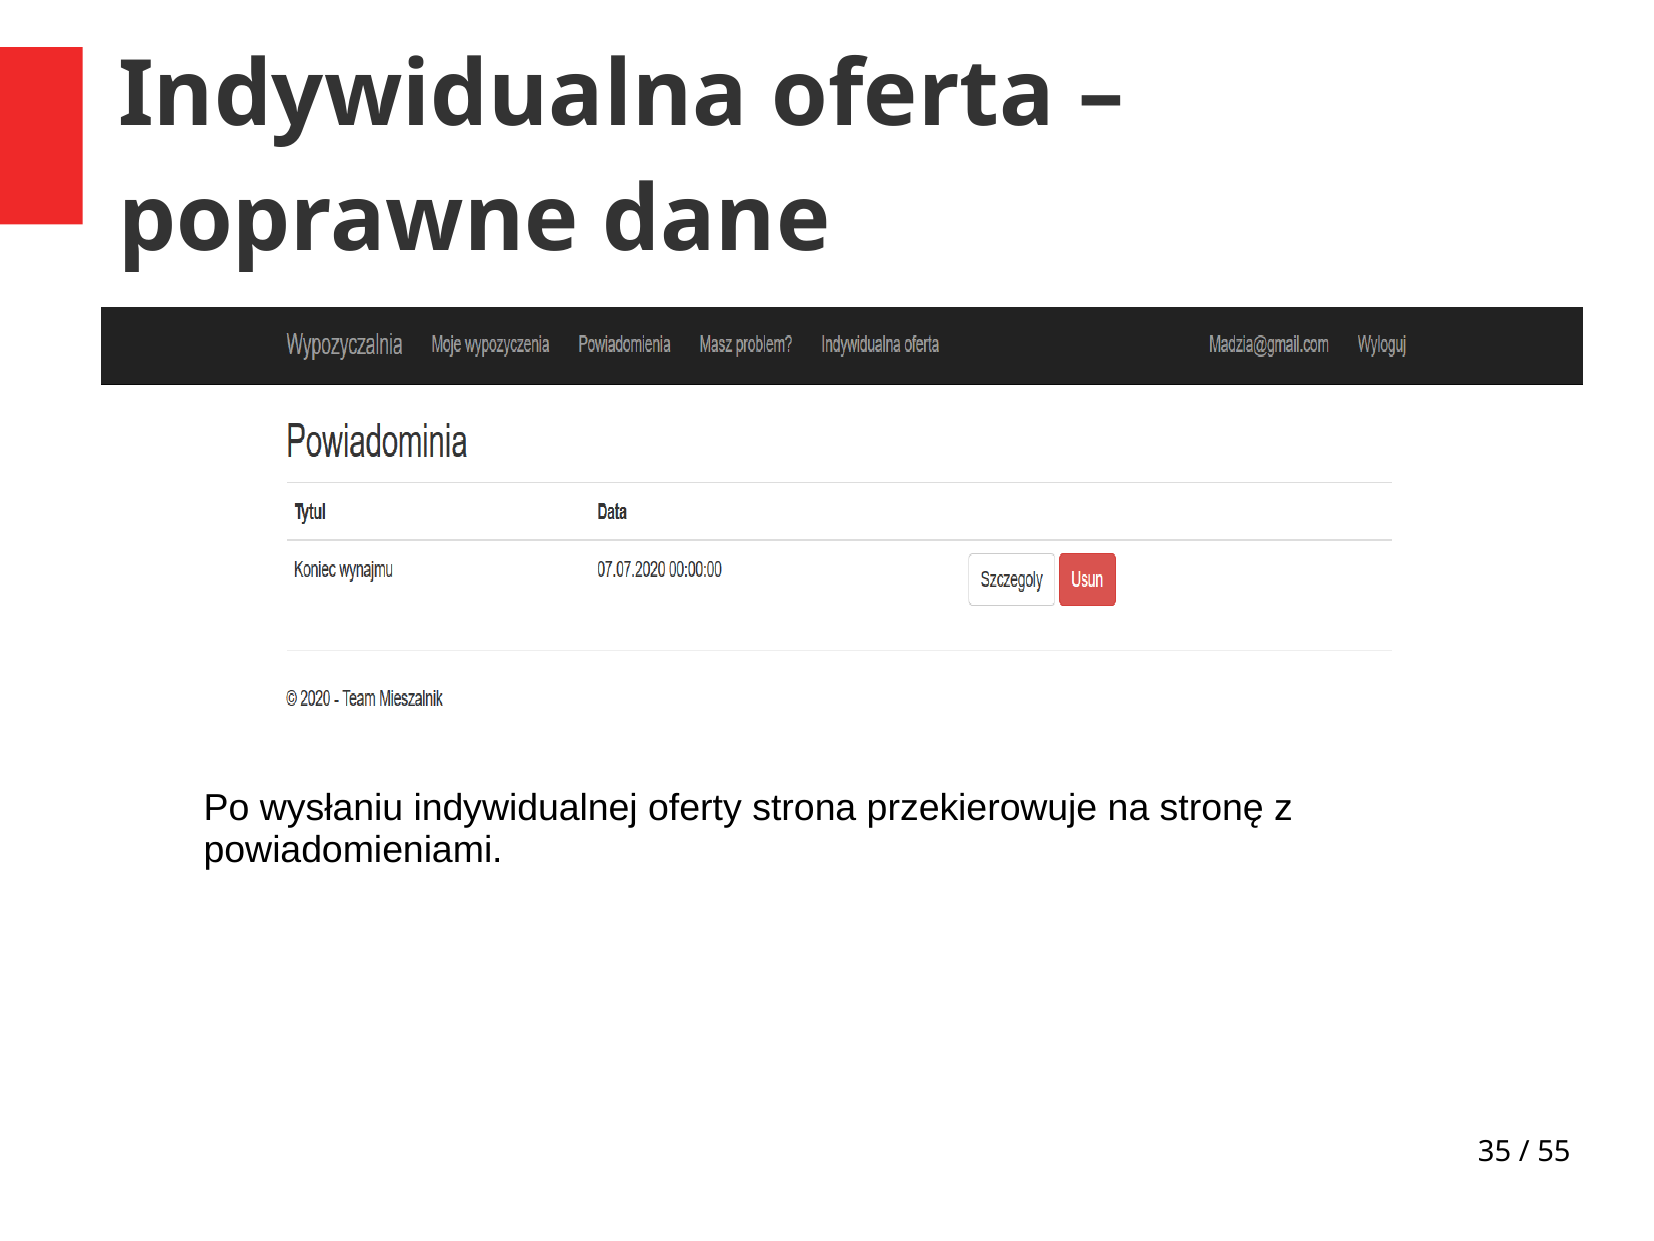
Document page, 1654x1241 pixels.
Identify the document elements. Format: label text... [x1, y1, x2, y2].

text_box Po wysłaniu indywidualnej oferty strona przekierowuje na stronę z powiadomieniami. [188, 779, 1571, 878]
title Indywidualna oferta – poprawne dane [118, 28, 1571, 278]
picture [101, 307, 1583, 754]
